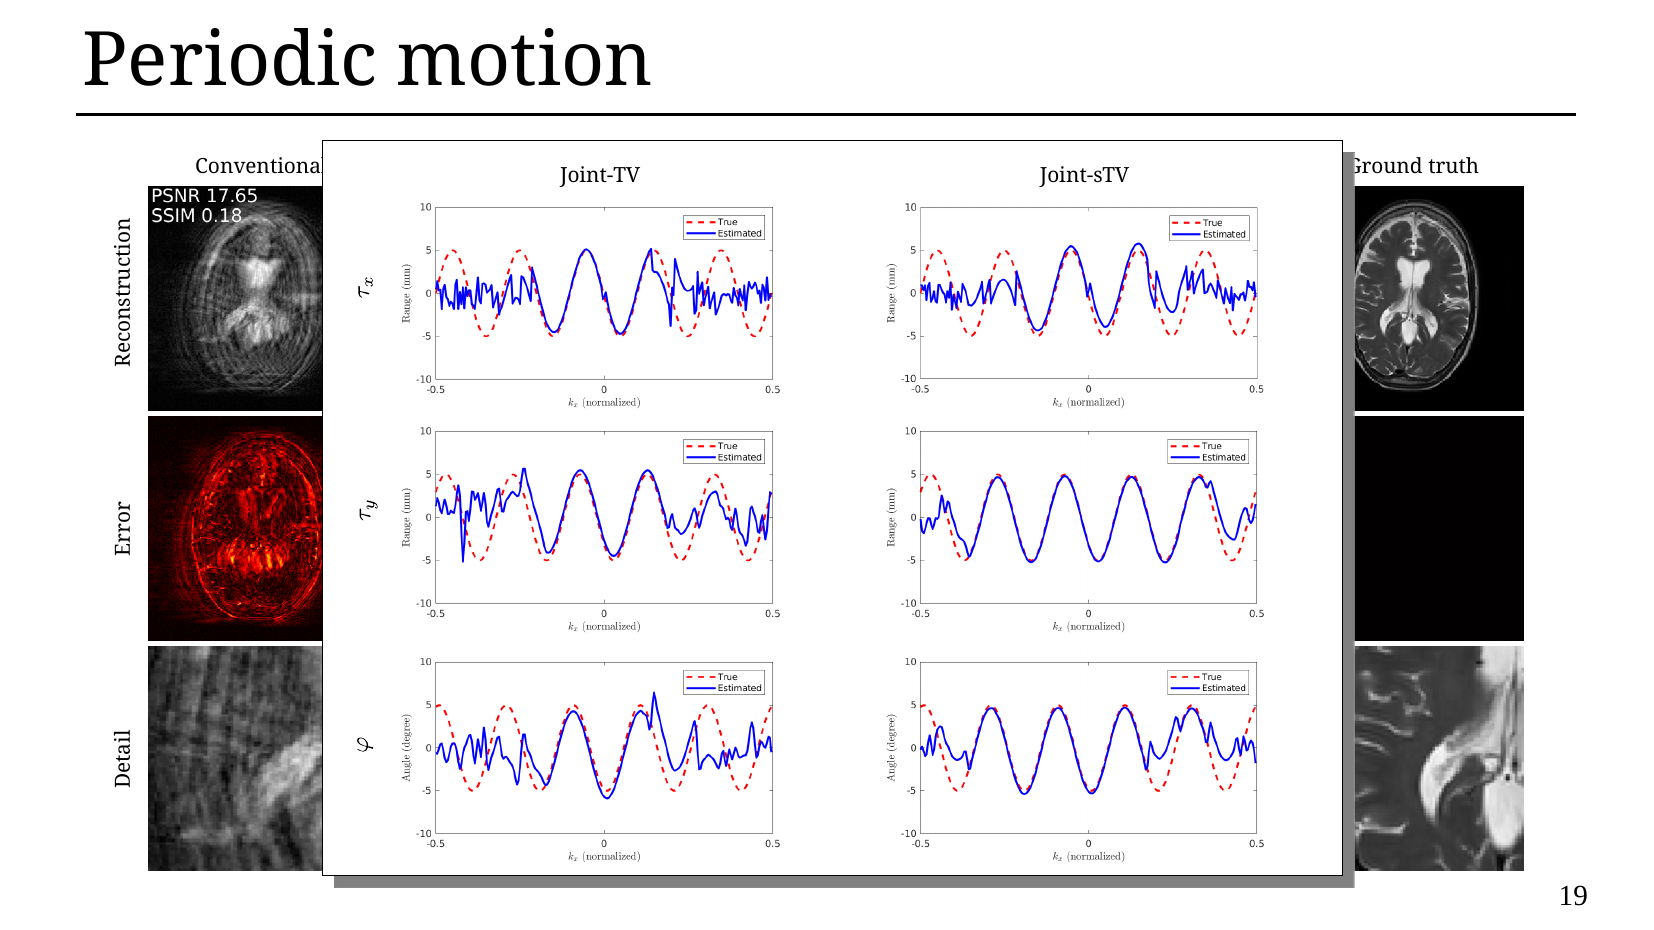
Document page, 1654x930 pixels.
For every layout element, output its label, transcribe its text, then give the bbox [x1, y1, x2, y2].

text_box Detail [100, 654, 140, 865]
text_box Joint-sTV [911, 152, 1257, 192]
picture [379, 191, 814, 409]
picture [1355, 646, 1524, 871]
picture [148, 646, 322, 871]
picture [358, 415, 814, 633]
picture [1355, 186, 1524, 411]
text_box Conventional [156, 144, 322, 184]
title Periodic motion [82, 7, 1571, 105]
picture [864, 191, 1298, 409]
text_box [322, 140, 1343, 876]
picture [148, 416, 322, 641]
text_box Error [100, 423, 140, 634]
text_box Reconstruction [100, 187, 140, 398]
picture [864, 646, 1298, 863]
text_box Joint-TV [427, 152, 773, 192]
picture [379, 646, 814, 863]
picture [864, 415, 1298, 633]
picture [1355, 416, 1524, 641]
picture [357, 276, 374, 300]
text_box Ground truth [1343, 144, 1518, 184]
picture [148, 186, 322, 411]
picture [356, 737, 374, 753]
